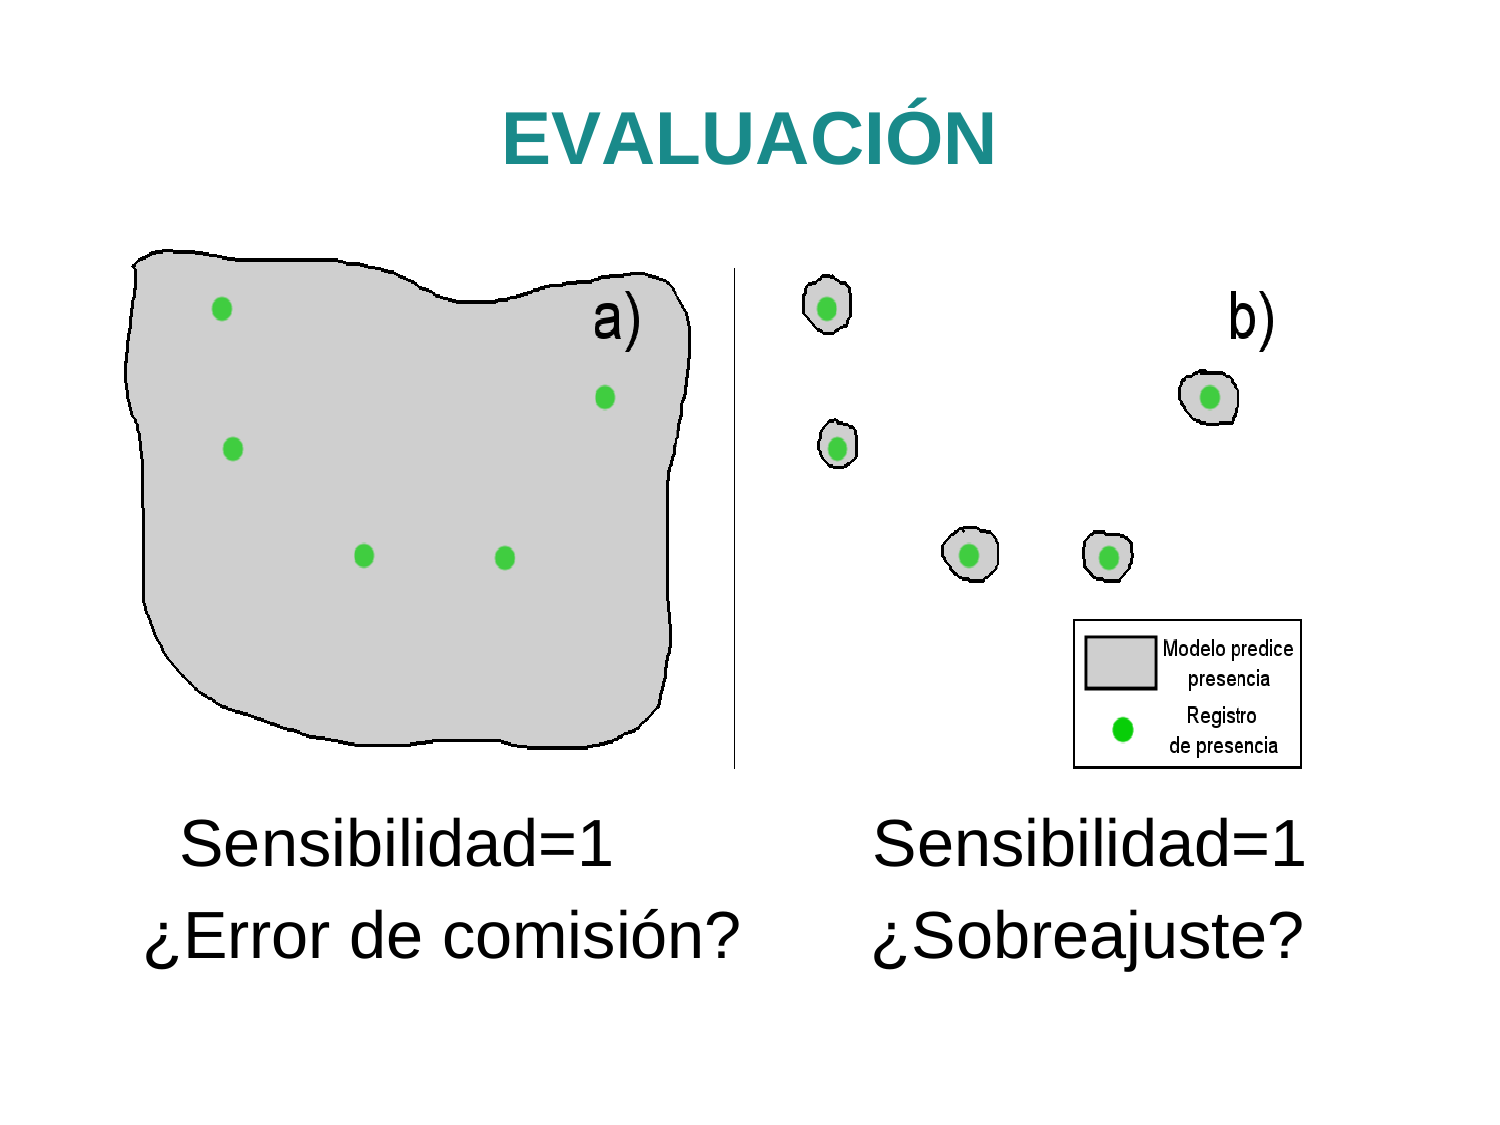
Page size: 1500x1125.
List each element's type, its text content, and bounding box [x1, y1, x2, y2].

picture [114, 247, 1319, 786]
title EVALUACIÓN [112, 68, 1388, 209]
text_box Sensibilidad=1 Sensibilidad=1 ¿Error de comisión? ¿Sobreajuste? [127, 792, 1333, 980]
